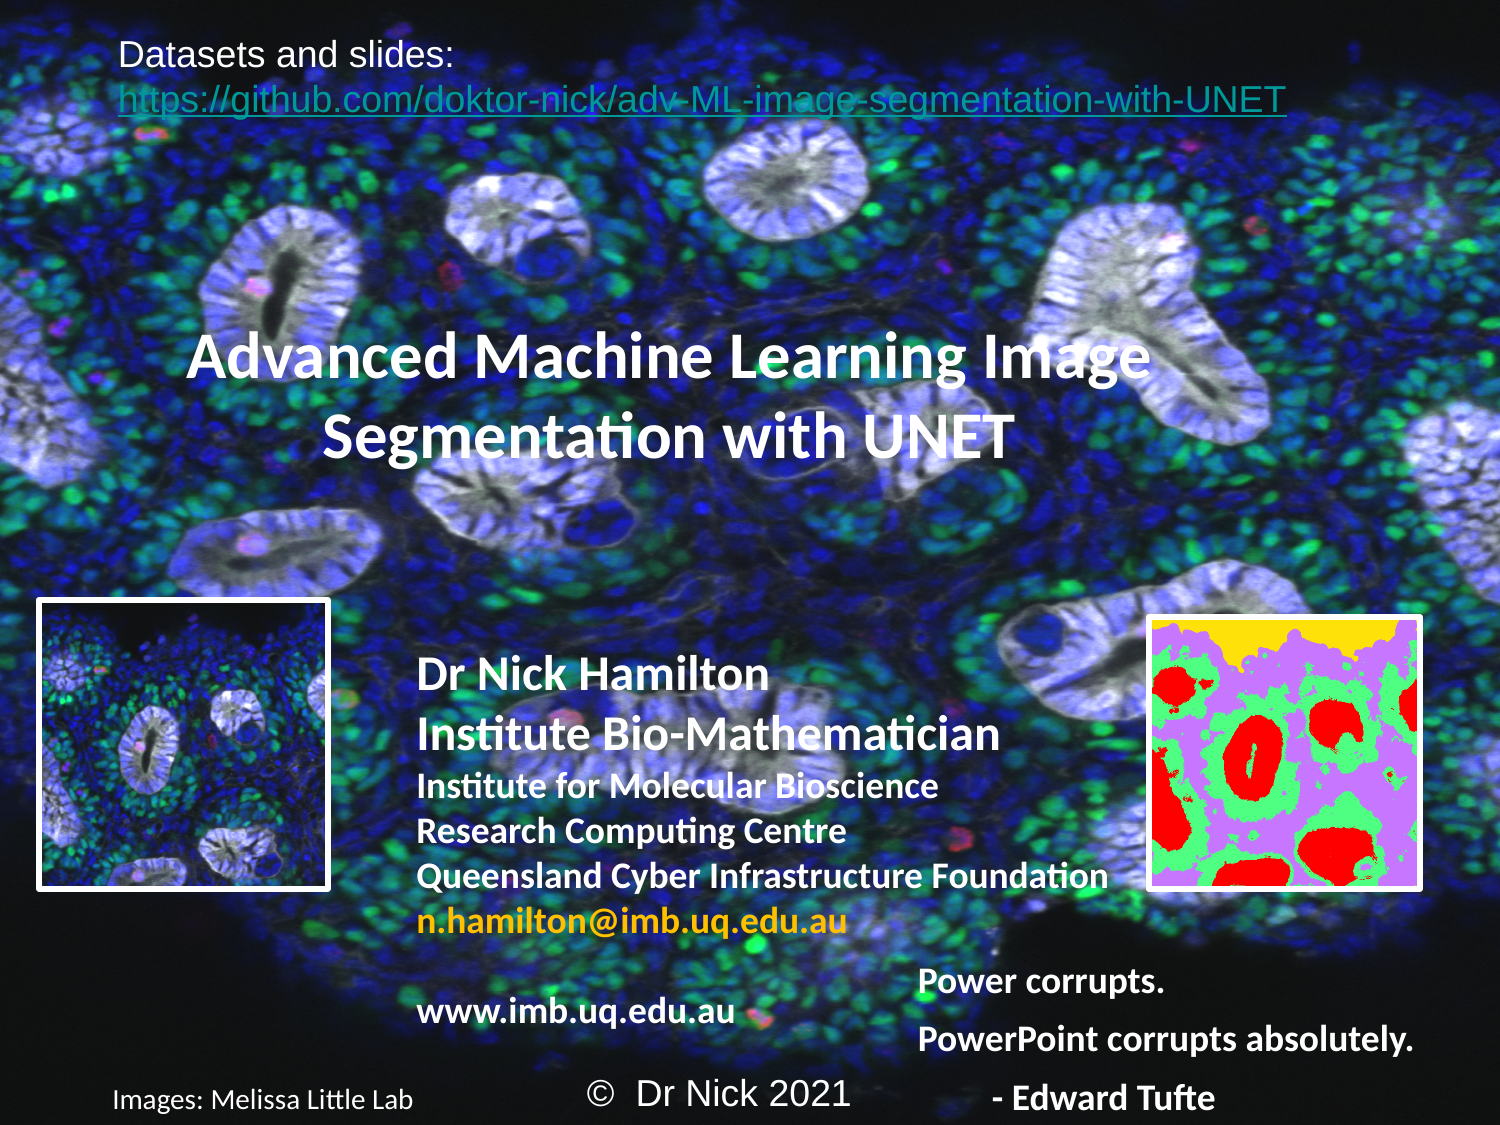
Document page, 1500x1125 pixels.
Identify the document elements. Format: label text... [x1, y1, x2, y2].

text_box © Dr Nick 2021 [572, 1061, 867, 1122]
text_box Datasets and slides: https://github.com/doktor-nick/adv-ML-image-segmentation-with-UNET [103, 22, 1302, 218]
text_box Power corrupts. PowerPoint corrupts absolutely. - Edward Tufte [903, 934, 1500, 1125]
picture [0, 0, 1500, 1125]
text_box Dr Nick Hamilton Institute Bio-Mathematician Institute for Molecular Bioscience Research Computing Centre Queensland Cyber Infrastructure Foundation n.hamilton@imb.uq.edu.au www.imb.uq.edu.au [401, 633, 1125, 1039]
text_box Advanced Machine Learning Image Segmentation with UNET [32, 271, 1307, 513]
text_box Images: Melissa Little Lab [97, 1072, 429, 1123]
